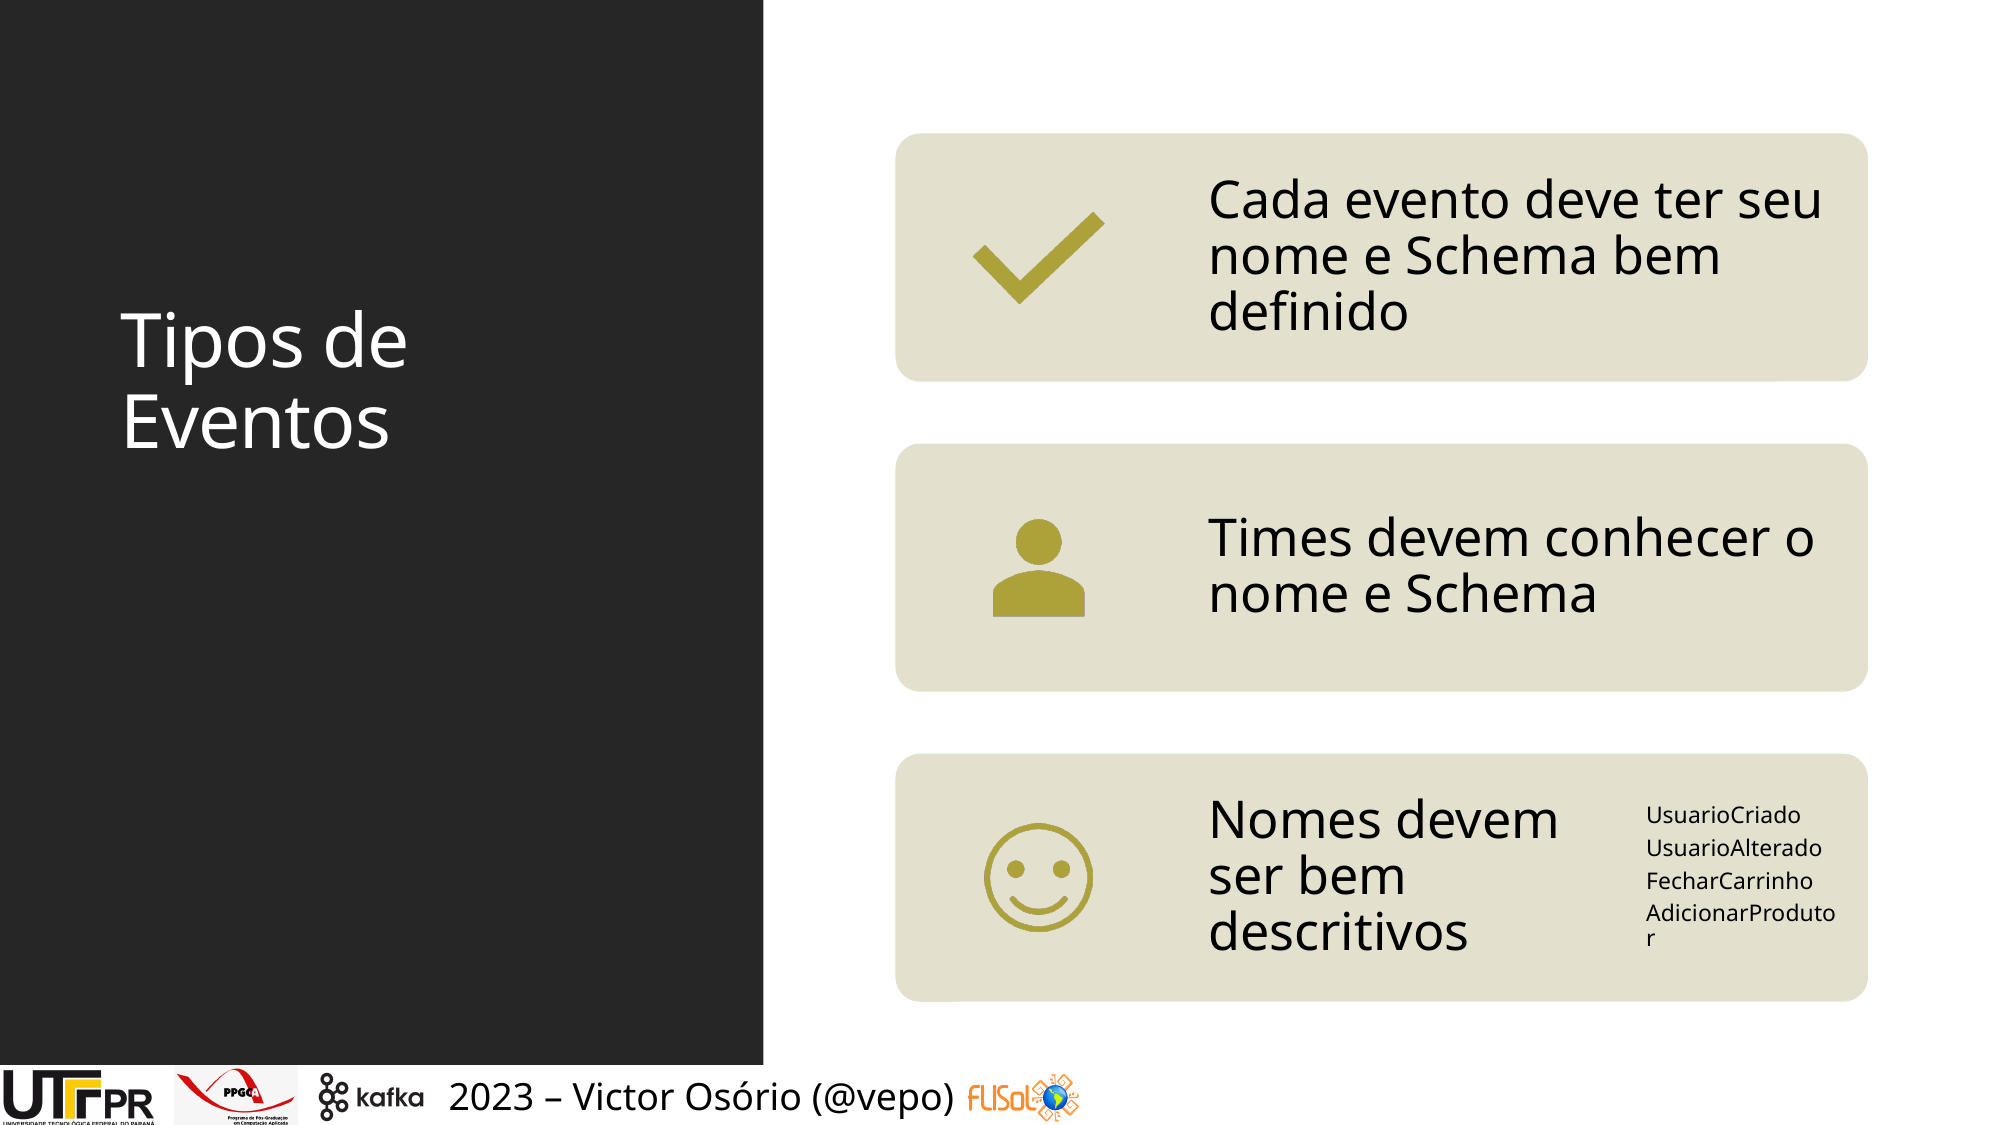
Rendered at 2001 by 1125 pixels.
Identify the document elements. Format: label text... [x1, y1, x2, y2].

title Tipos de Eventos [105, 128, 683, 473]
text_box Nomes devem ser bem descritivos [1181, 753, 1619, 1002]
picture [315, 1066, 427, 1125]
text_box [895, 753, 1181, 1002]
picture [957, 1067, 1091, 1125]
picture [174, 1065, 298, 1125]
text_box [895, 443, 1182, 692]
text_box Times devem conhecer o nome e Schema [1182, 443, 1868, 692]
text_box [895, 133, 1182, 382]
picture [2, 1067, 156, 1125]
text_box UsuarioCriado UsuarioAlterado FecharCarrinho AdicionarProdutor [1619, 753, 1868, 1002]
text_box Cada evento deve ter seu nome e Schema bem definido [1182, 133, 1868, 382]
